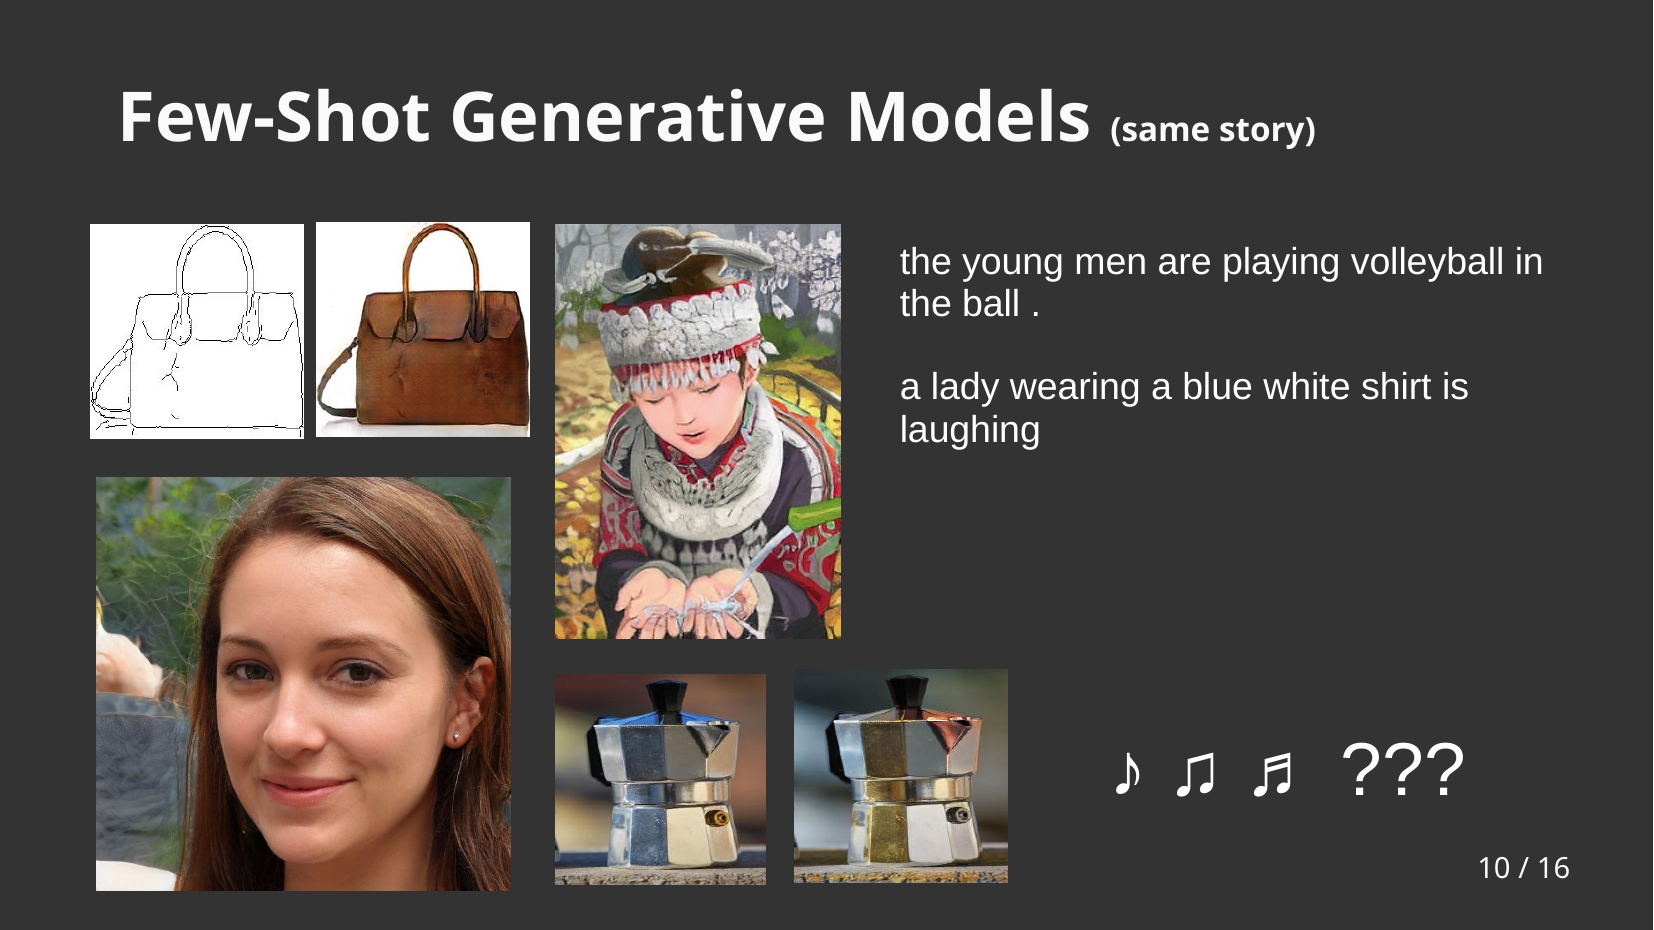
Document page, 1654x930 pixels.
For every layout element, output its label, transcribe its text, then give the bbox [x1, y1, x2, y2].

picture [96, 477, 511, 891]
picture [555, 674, 766, 886]
picture [90, 224, 304, 439]
text_box ♪ ♫ ♬ ??? [1095, 720, 1486, 810]
picture [794, 669, 1008, 883]
picture [555, 224, 841, 639]
title Few-Shot Generative Models (same story) [117, 36, 1571, 193]
text_box the young men are playing volleyball in the ball . a lady wearing a blue white shirt is laughing [885, 232, 1576, 436]
picture [316, 222, 530, 437]
